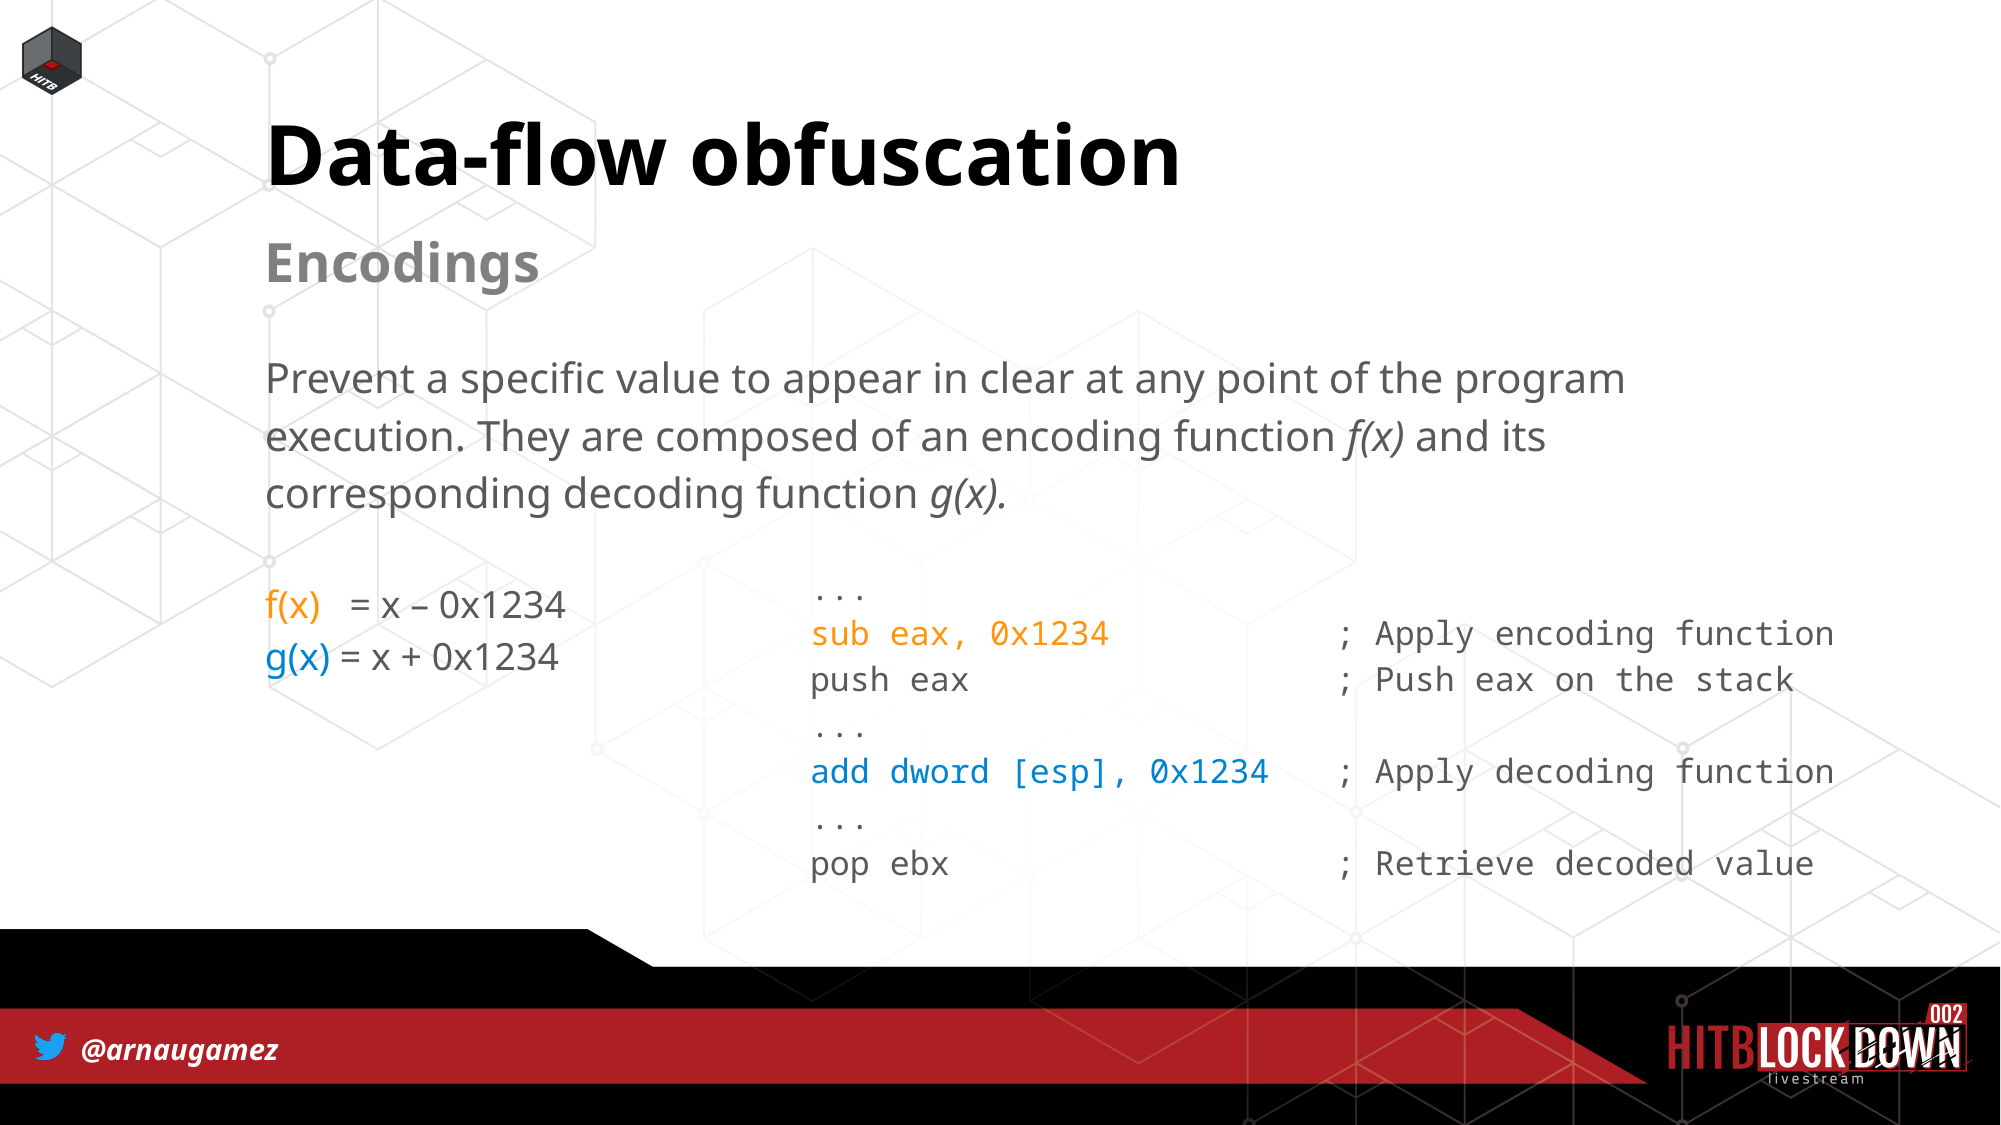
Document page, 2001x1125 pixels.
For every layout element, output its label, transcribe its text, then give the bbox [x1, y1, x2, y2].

text_box ... sub eax, 0x1234 ; Apply encoding function push eax ; Push eax on the stack ... add dword [esp], 0x1234 ; Apply decoding function ... pop ebx ; Retrieve decoded value [795, 553, 1876, 892]
text_box Encodings [249, 227, 1790, 322]
picture [0, 0, 2001, 1125]
title Data-flow obfuscation [249, 108, 1750, 210]
text_box Prevent a specific value to appear in clear at any point of the program execution. They are composed of an encoding function f(x) and its corresponding decoding function g(x). f(x) = x – 0x1234 g(x) = x + 0x1234 [250, 336, 1750, 706]
